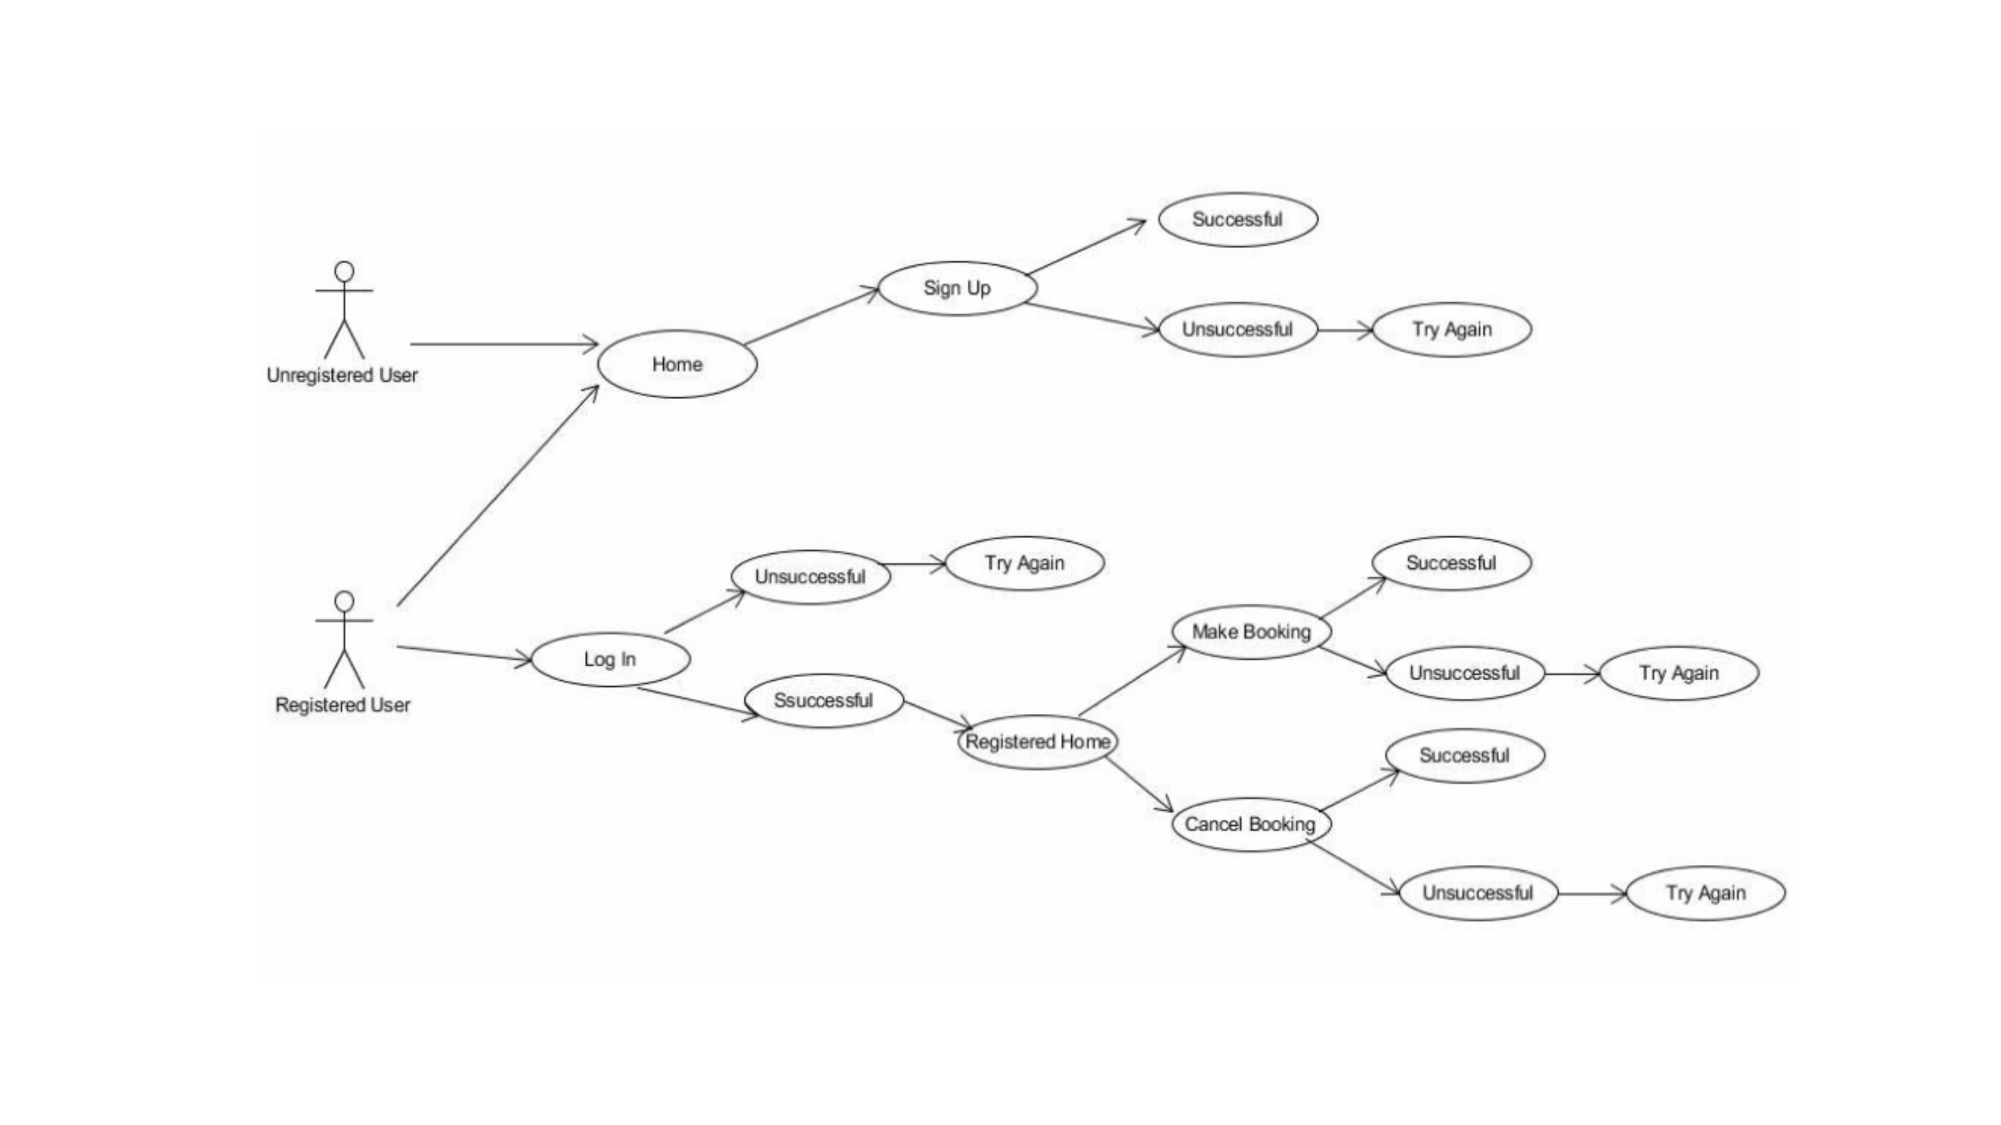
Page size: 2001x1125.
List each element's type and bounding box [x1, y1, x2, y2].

picture [259, 129, 1798, 981]
